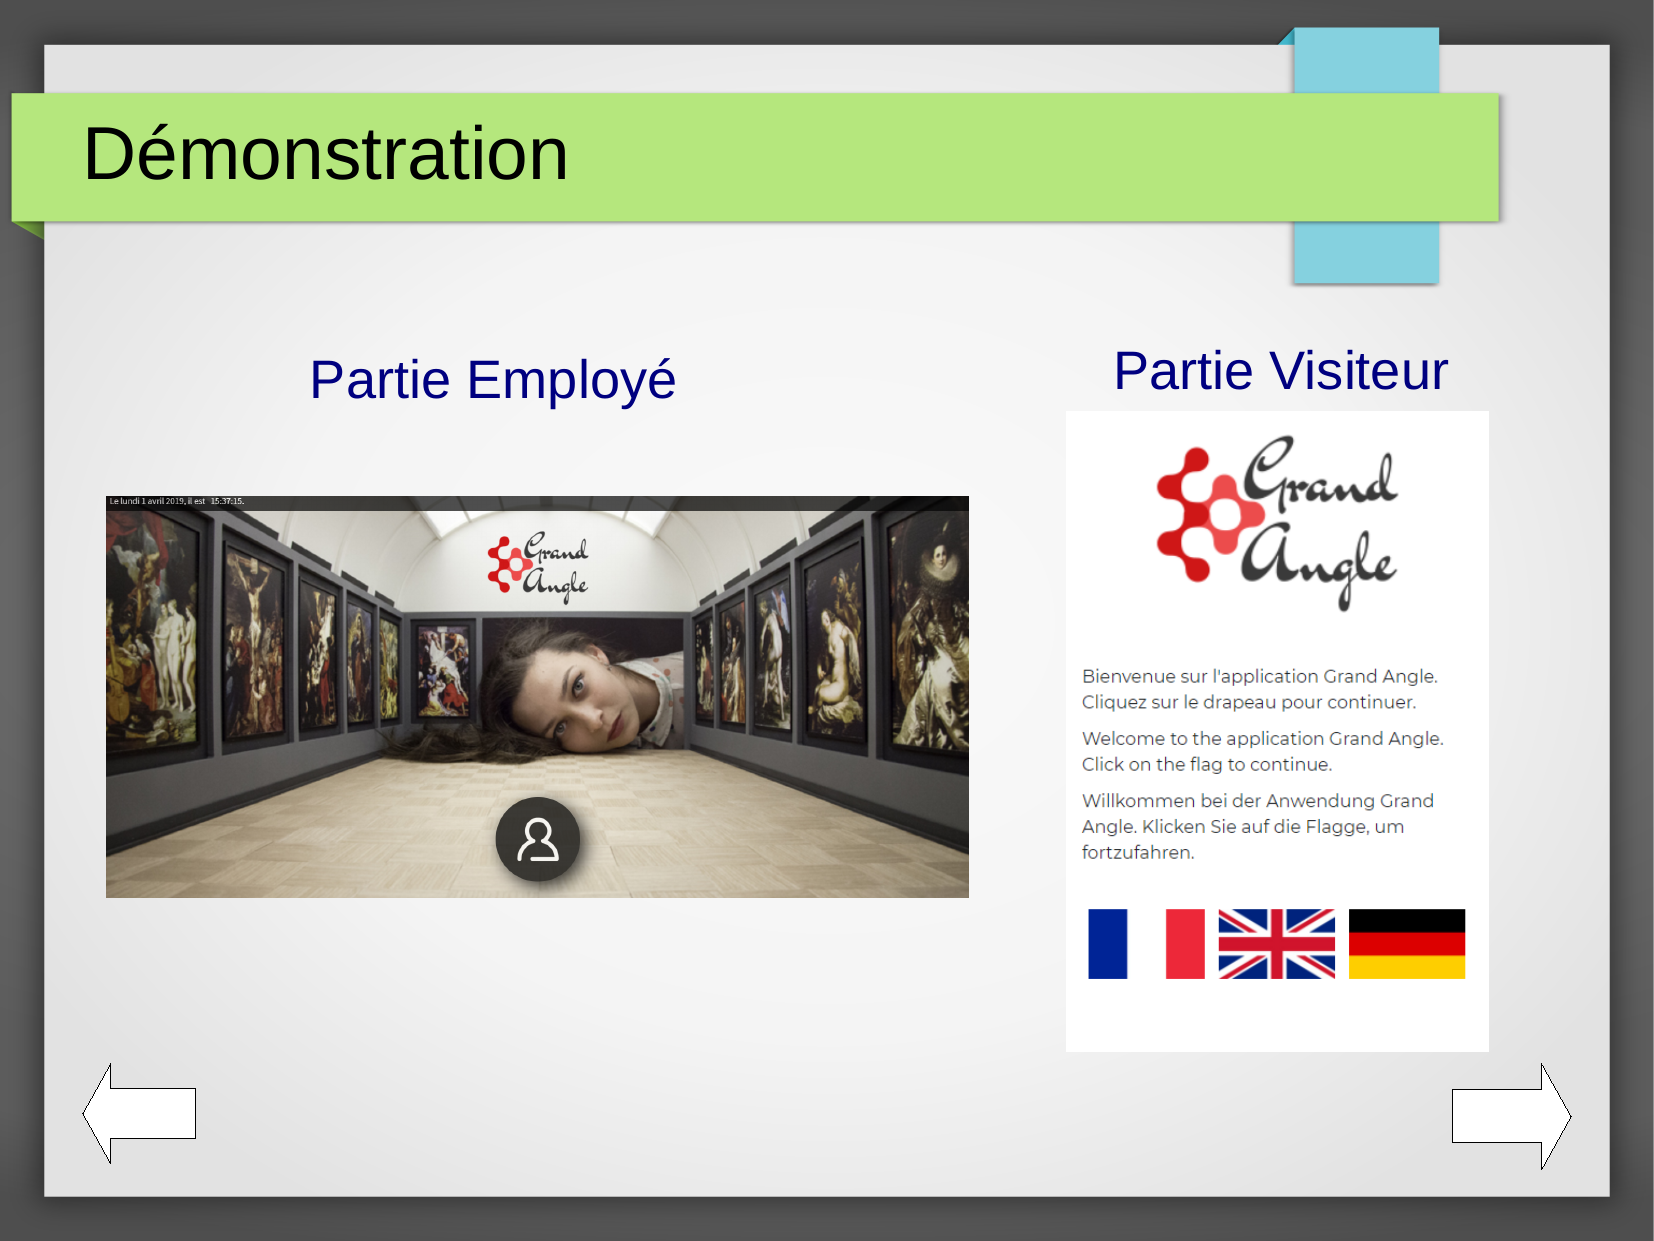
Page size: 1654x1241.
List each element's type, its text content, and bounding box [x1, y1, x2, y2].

title Démonstration [82, 94, 1264, 213]
text_box Partie Visiteur [1098, 332, 1477, 409]
picture [0, 0, 1654, 1241]
text_box [82, 1063, 196, 1164]
text_box [1452, 1063, 1572, 1170]
text_box Partie Employé [295, 342, 697, 418]
